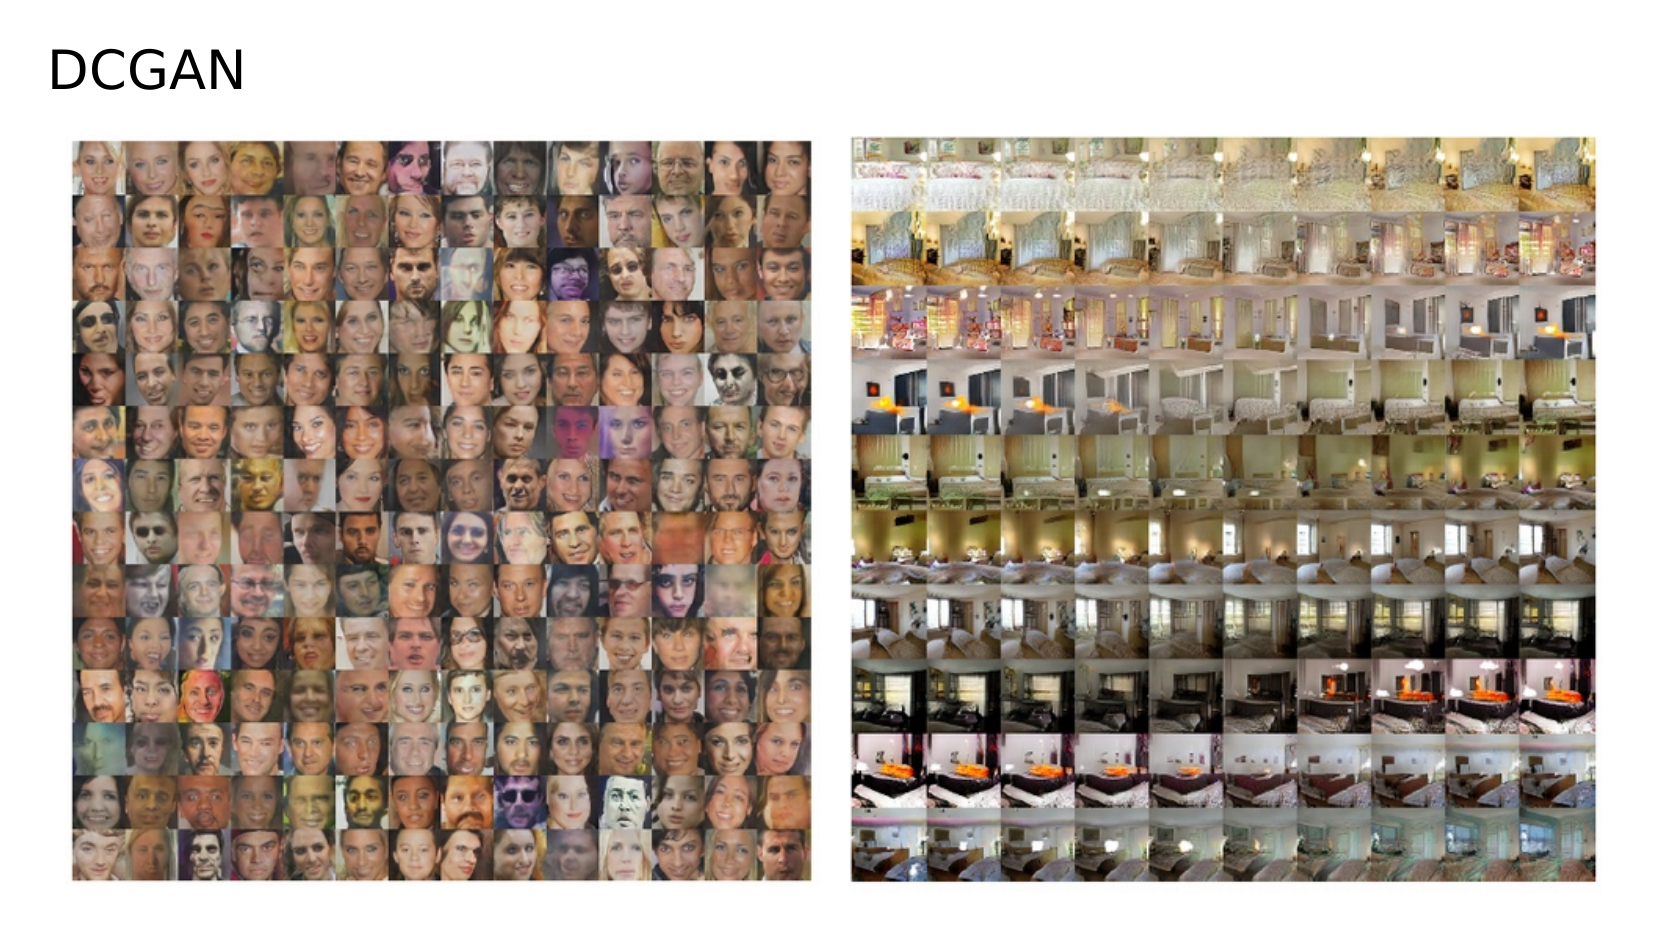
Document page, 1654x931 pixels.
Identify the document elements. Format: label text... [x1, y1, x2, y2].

picture [849, 135, 1602, 893]
title DCGAN [47, 23, 1536, 119]
picture [65, 135, 821, 887]
